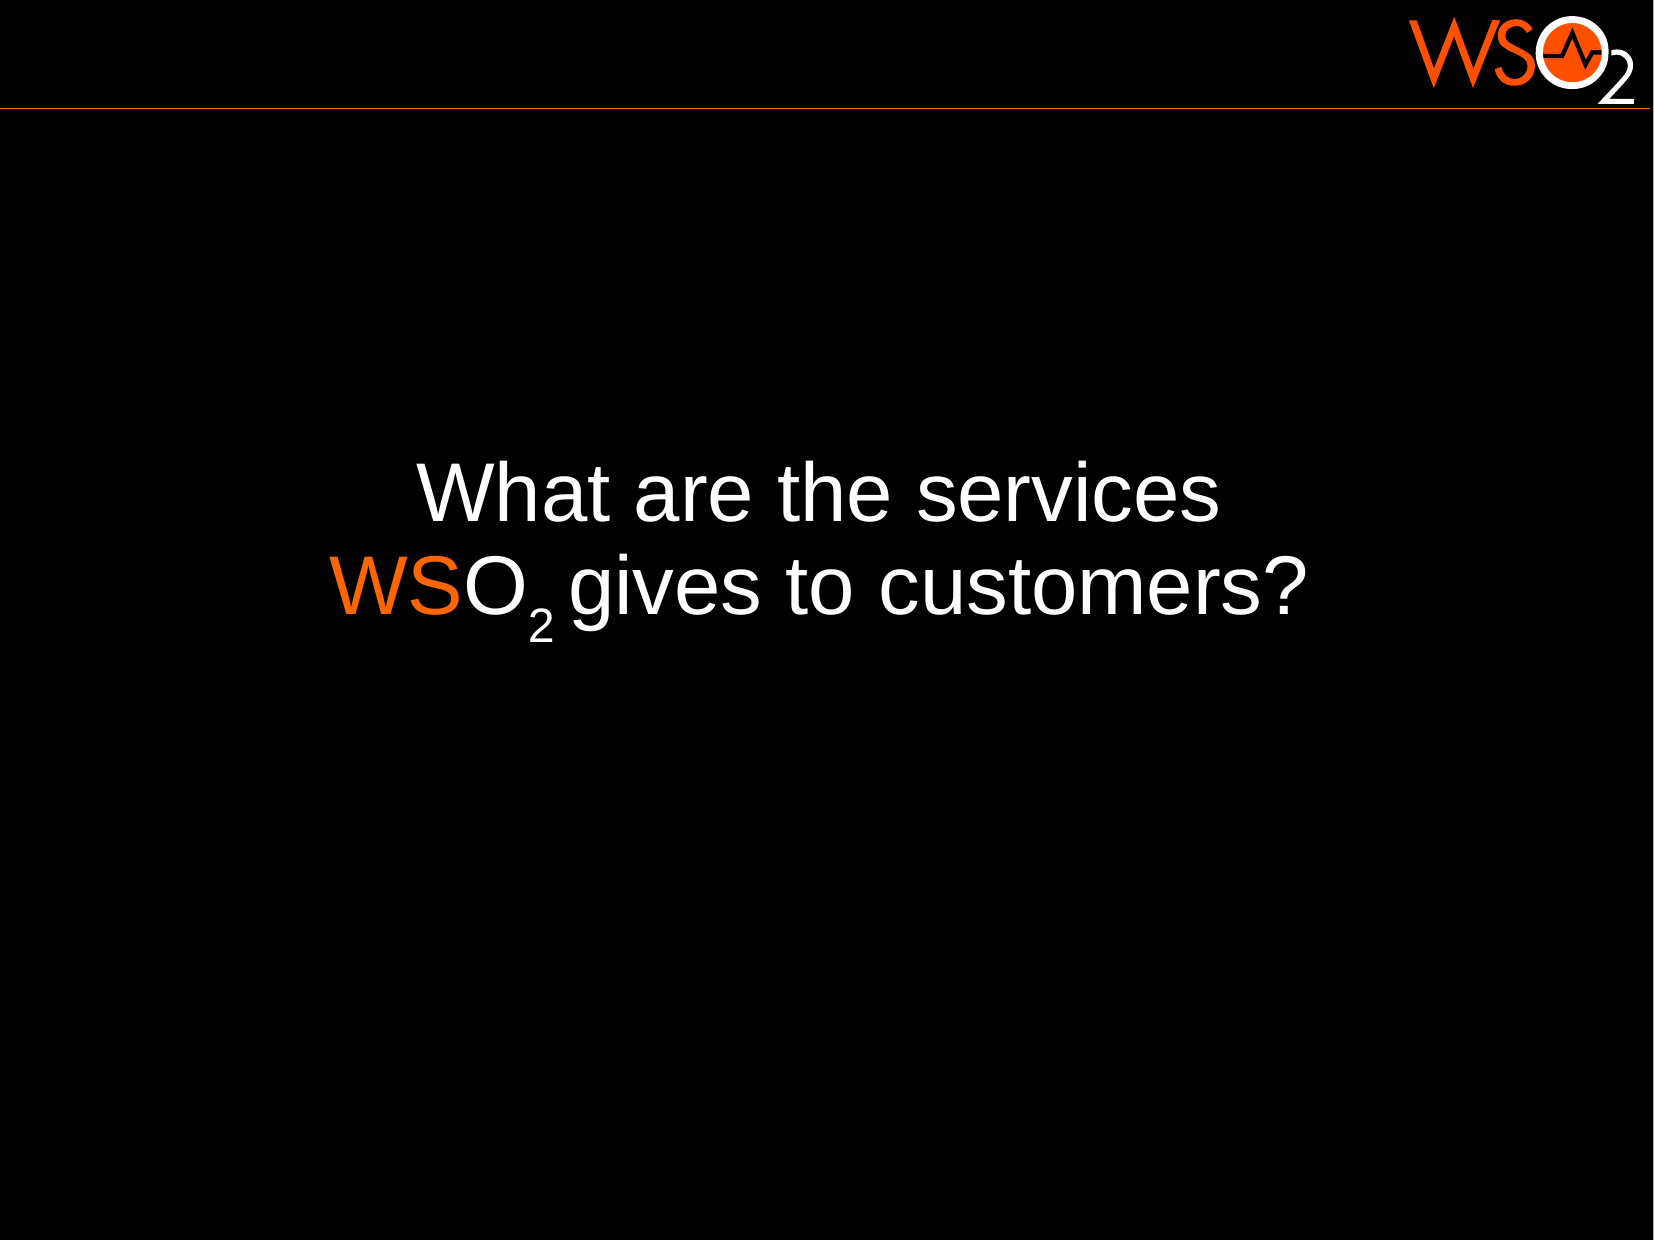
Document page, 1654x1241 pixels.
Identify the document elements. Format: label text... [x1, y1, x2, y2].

picture [1407, 15, 1636, 106]
text_box What are the services WSO2 gives to customers? [0, 439, 1654, 661]
